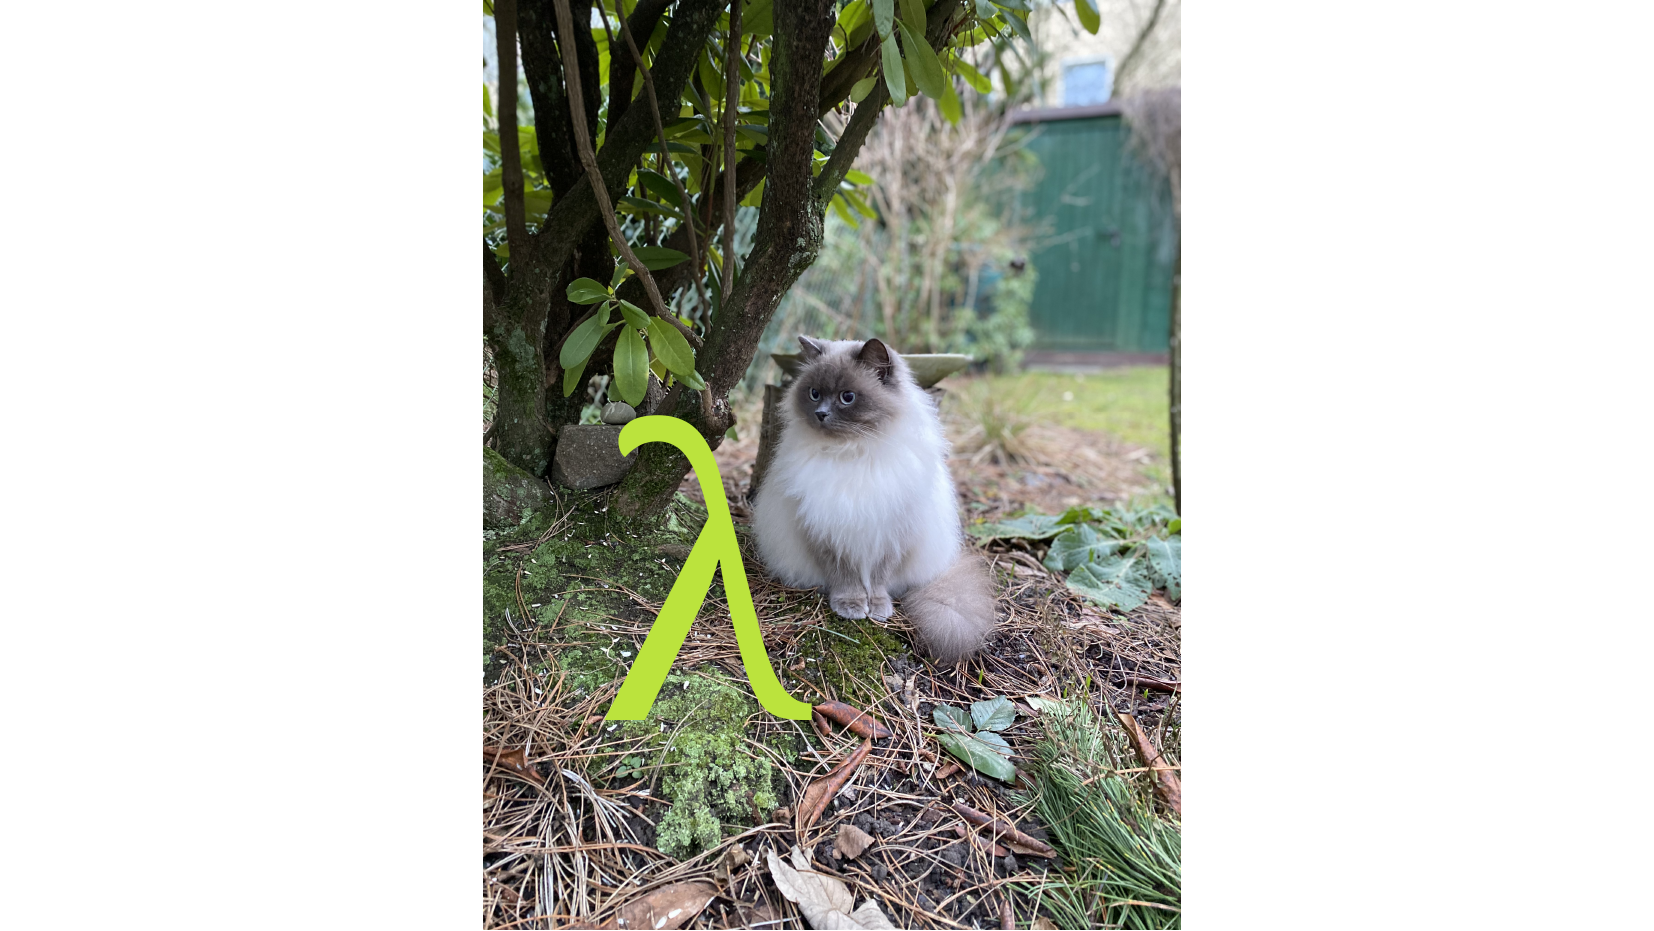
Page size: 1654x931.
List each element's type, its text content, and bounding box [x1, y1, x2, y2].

picture [483, 0, 1181, 931]
text_box λ [586, 289, 806, 701]
